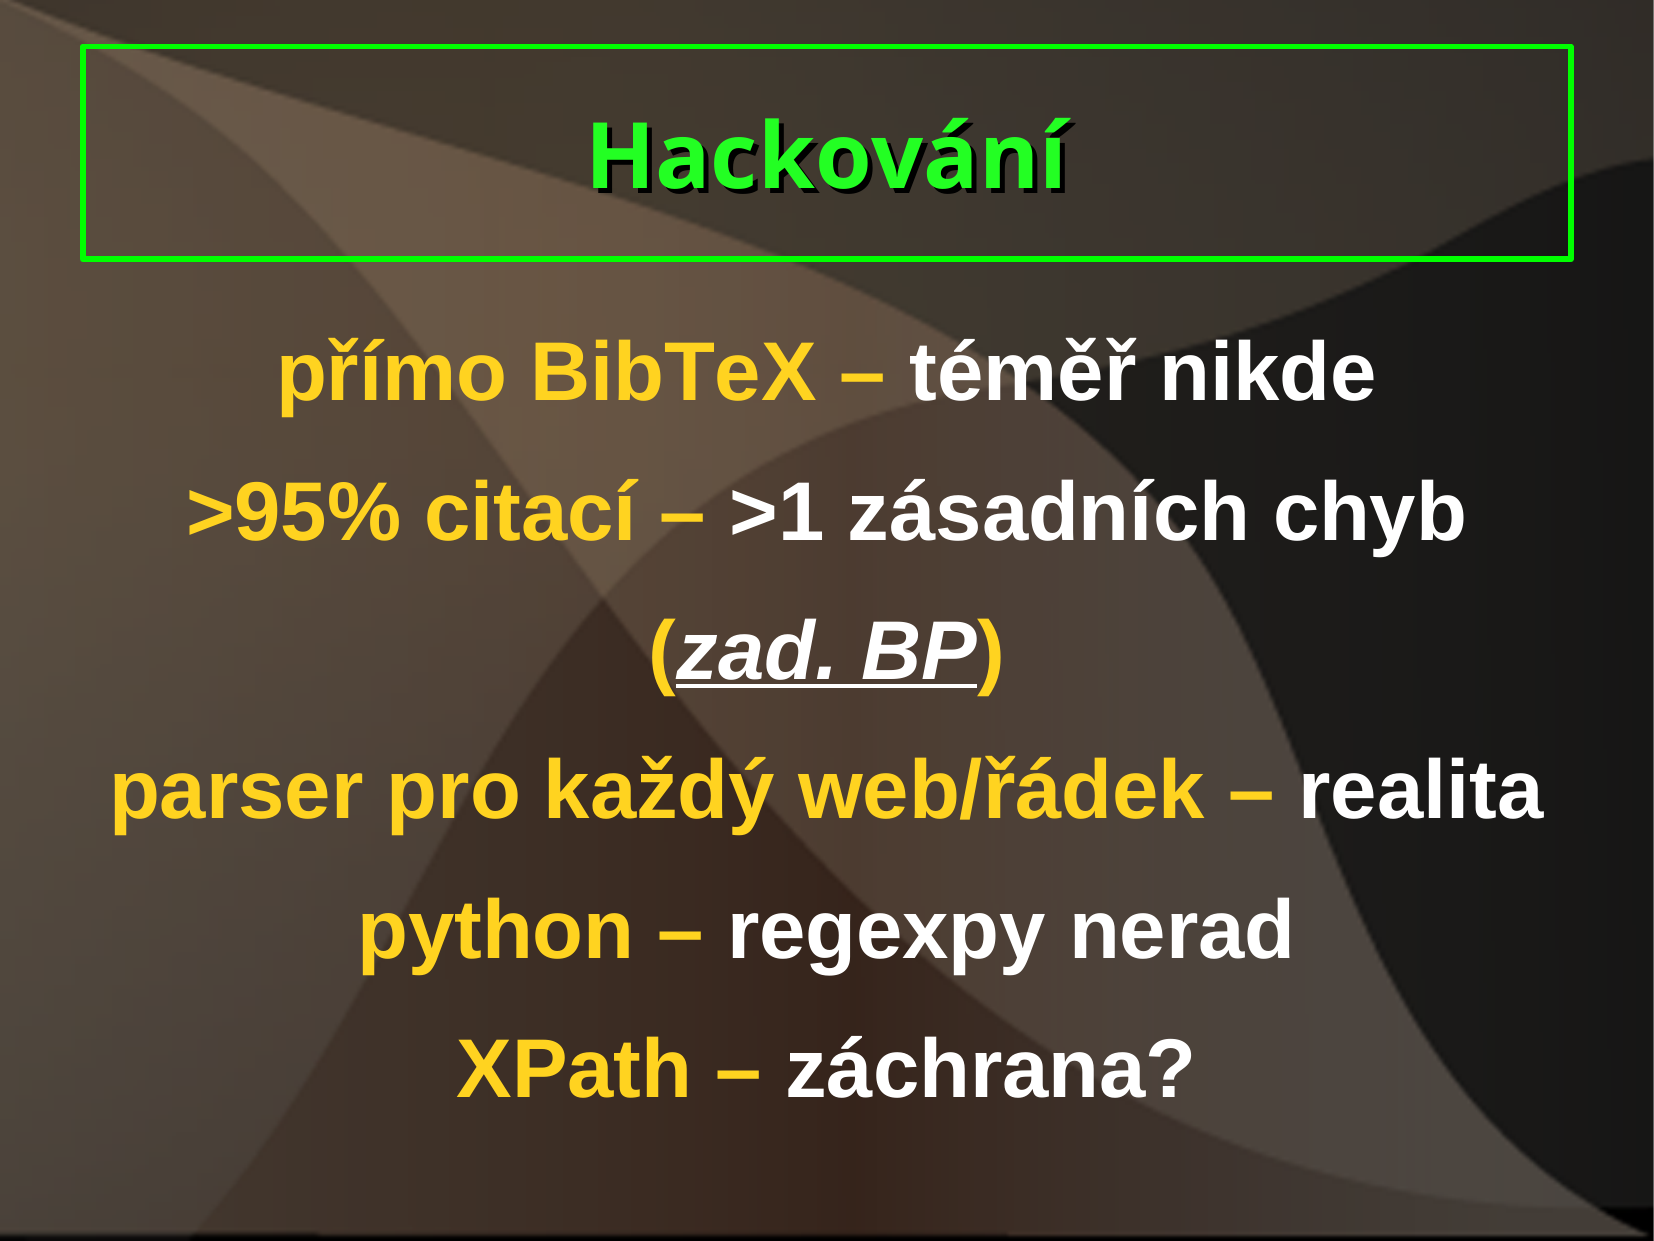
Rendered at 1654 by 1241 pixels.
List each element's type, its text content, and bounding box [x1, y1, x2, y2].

subtitle přímo BibTeX – téměř nikde >95% citací – >1 zásadních chyb (zad. BP) parser pro každý web/řádek – realita python – regexpy nerad XPath – záchrana? [82, 301, 1571, 1093]
title Hackování [82, 46, 1571, 260]
picture [0, 0, 1654, 1241]
